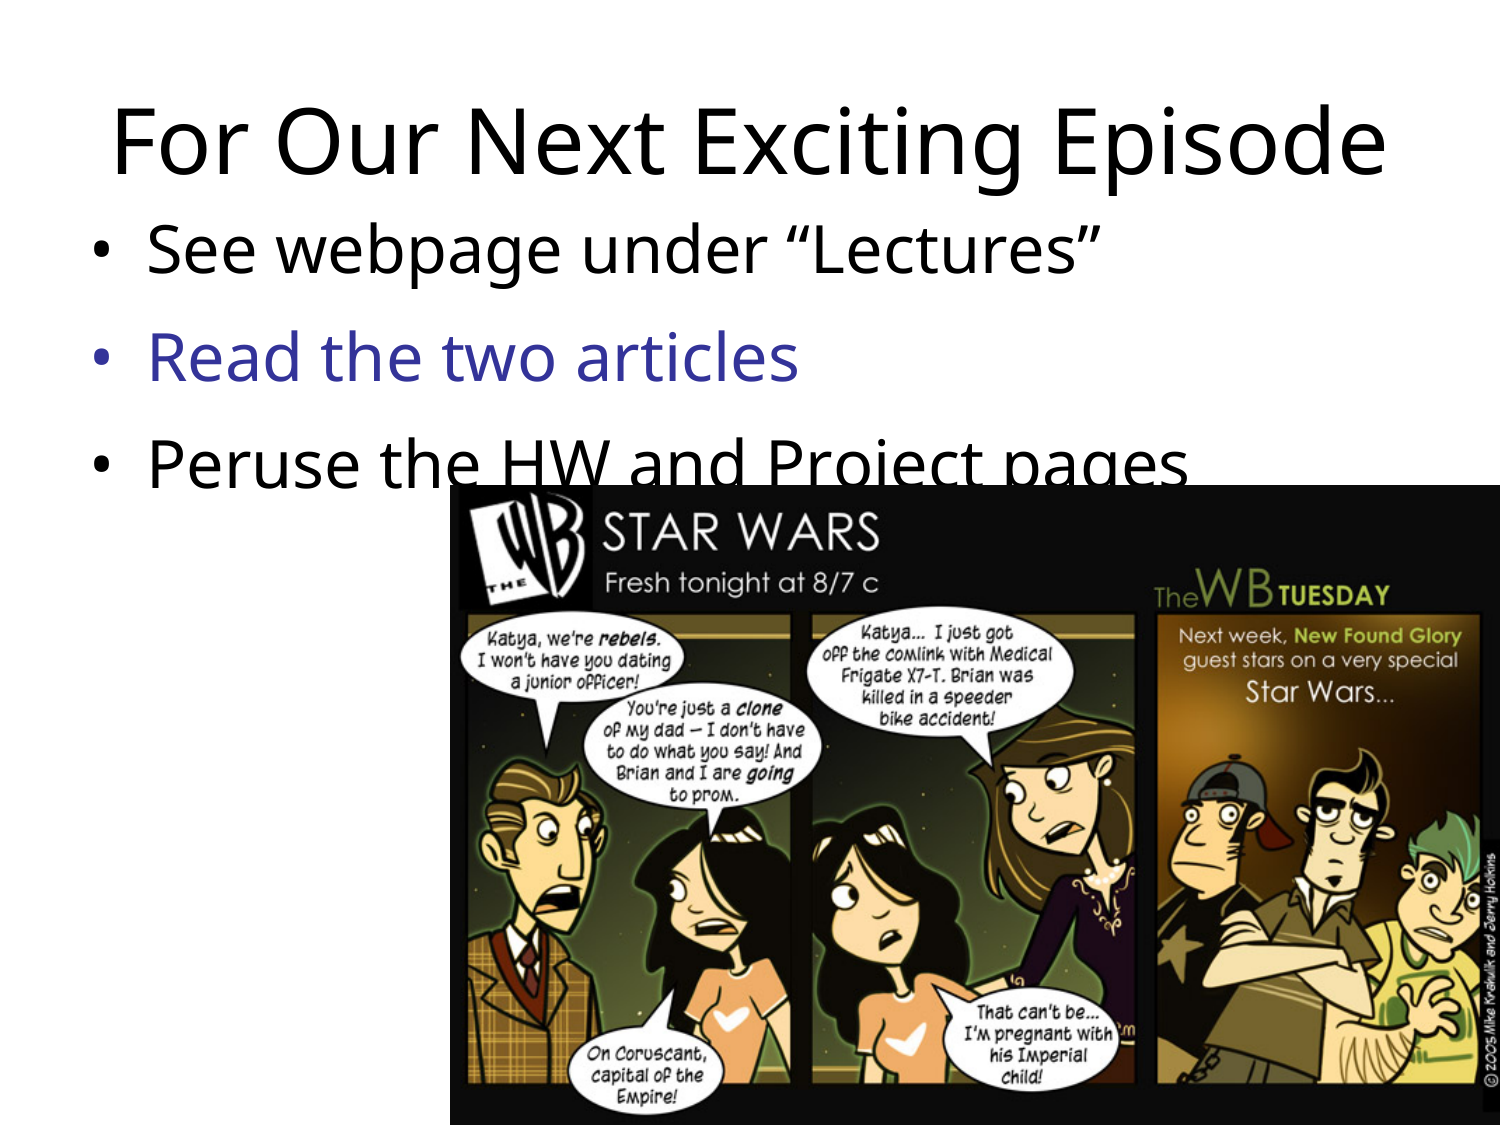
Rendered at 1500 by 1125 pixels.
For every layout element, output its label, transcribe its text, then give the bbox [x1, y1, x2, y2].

picture [450, 485, 1500, 1125]
title For Our Next Exciting Episode [75, 45, 1426, 195]
list See webpage under “Lectures” Read the two articles Peruse the HW and Project pages [75, 195, 1426, 938]
